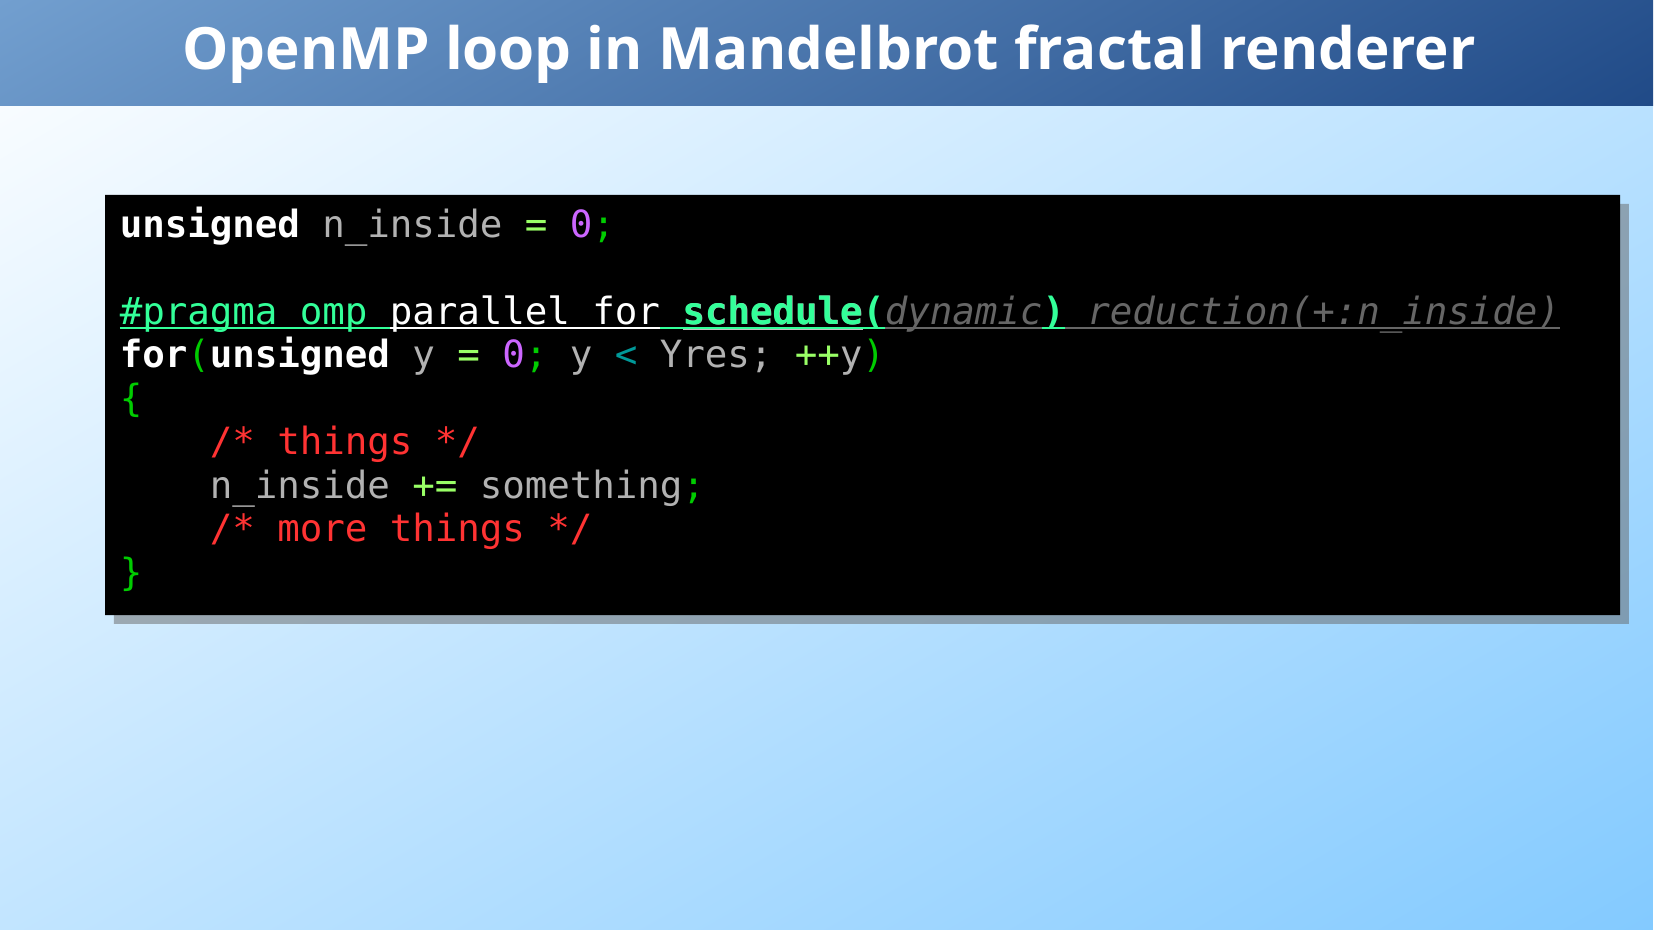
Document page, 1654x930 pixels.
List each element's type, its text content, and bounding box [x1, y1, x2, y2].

text_box [113, 203, 1629, 624]
text_box OpenMP loop in Mandelbrot fractal renderer [0, 0, 1653, 106]
text_box unsigned n_inside = 0; #pragma omp parallel for schedule(dynamic) reduction(+:n_inside) for(unsigned y = 0; y < Yres; ++y) { /* things */ n_inside += something; /* more things */ } [105, 194, 1621, 616]
